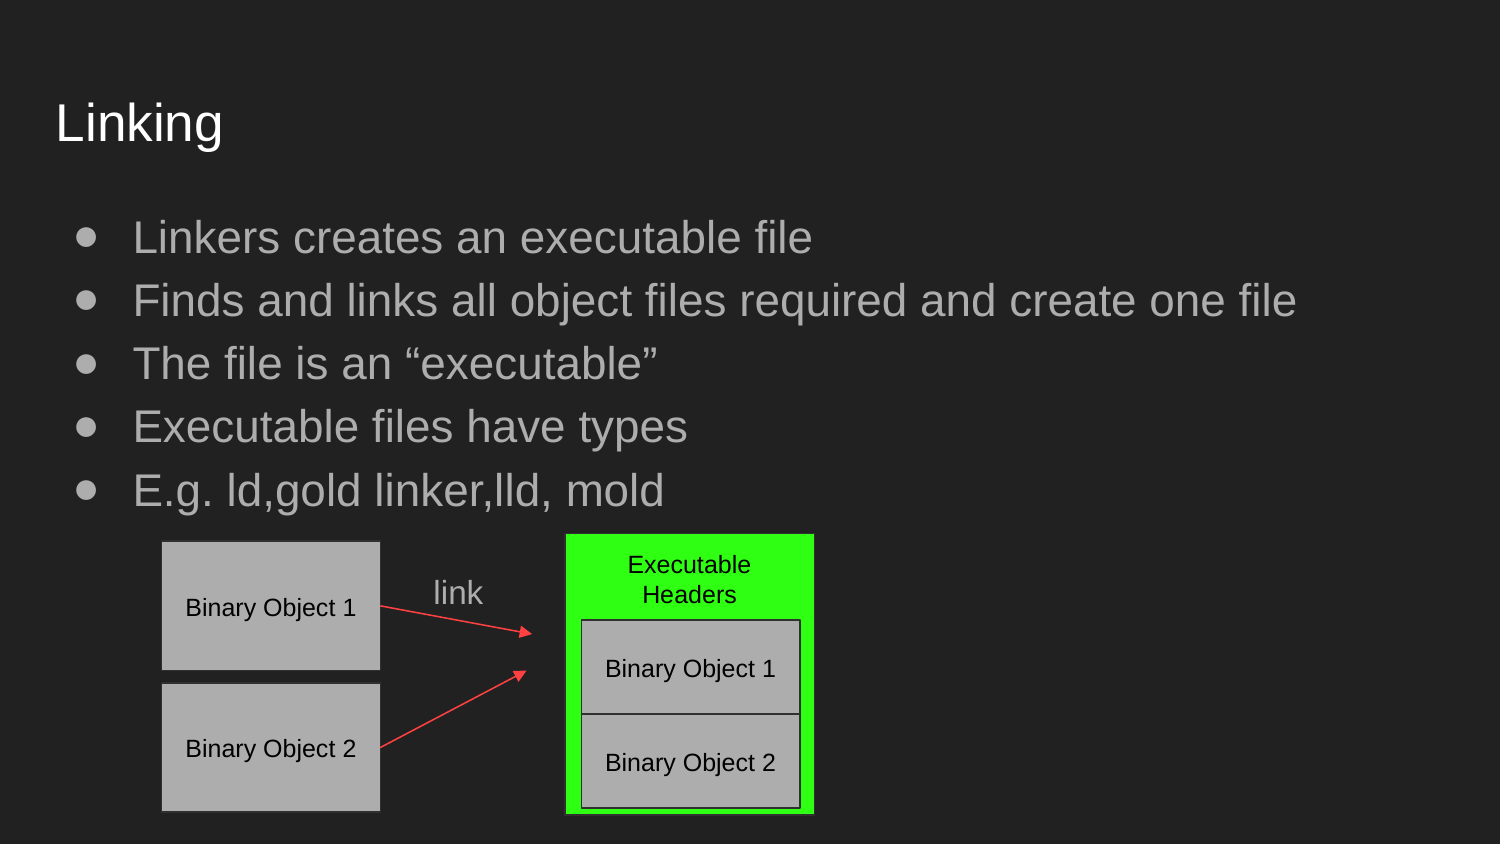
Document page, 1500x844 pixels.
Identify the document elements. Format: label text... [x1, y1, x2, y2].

text_box Binary Object 1 [161, 541, 381, 671]
text_box Binary Object 2 [161, 682, 381, 813]
title Linking [40, 72, 920, 167]
text_box Binary Object 2 [581, 714, 800, 808]
text_box link [418, 555, 527, 618]
text_box Binary Object 1 [581, 620, 800, 714]
text_box Executable Headers [564, 533, 815, 816]
list Linkers creates an executable file Finds and links all object files required and create one file The file is an “executable” Executable files have types E.g. ld,gold linker,lld, mold [42, 184, 1500, 618]
